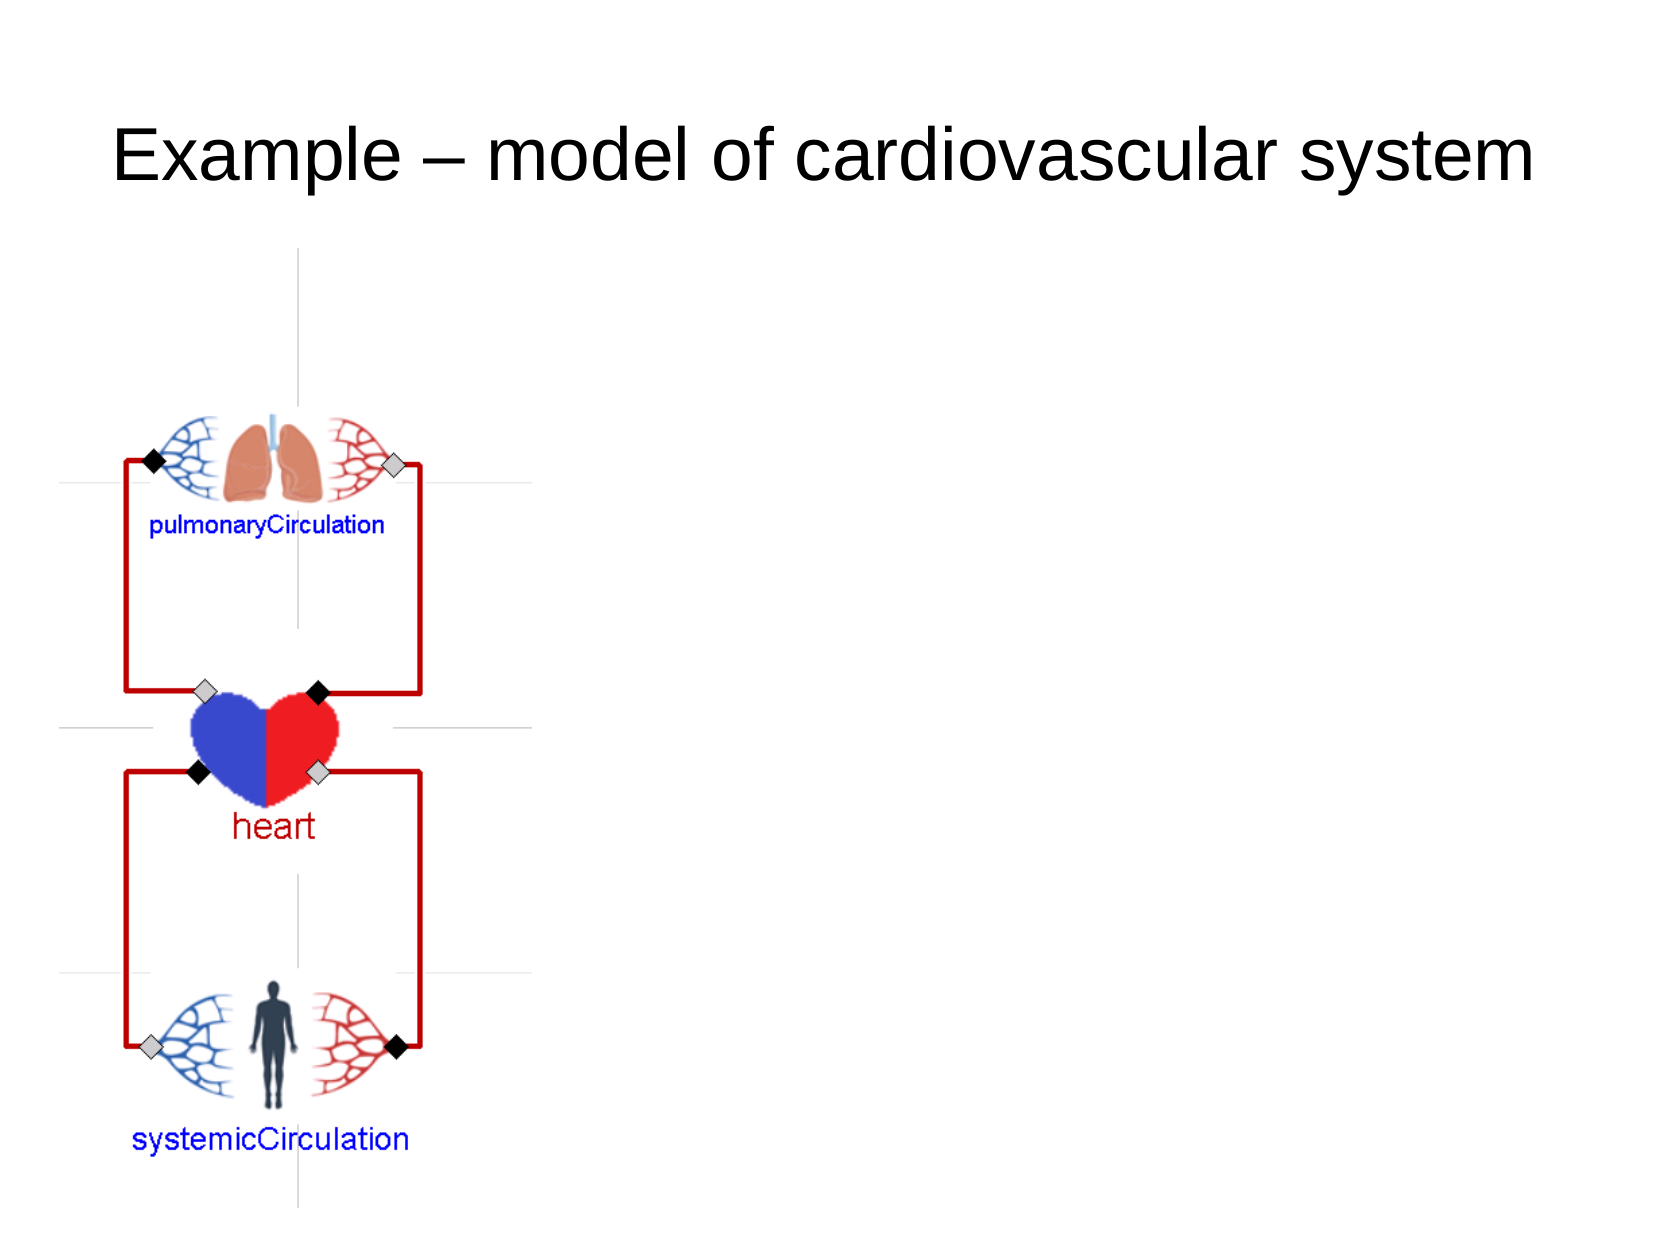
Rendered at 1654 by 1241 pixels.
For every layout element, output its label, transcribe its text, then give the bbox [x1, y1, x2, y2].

picture [59, 248, 532, 1208]
text_box Example – model of cardiovascular system [82, 48, 1567, 253]
